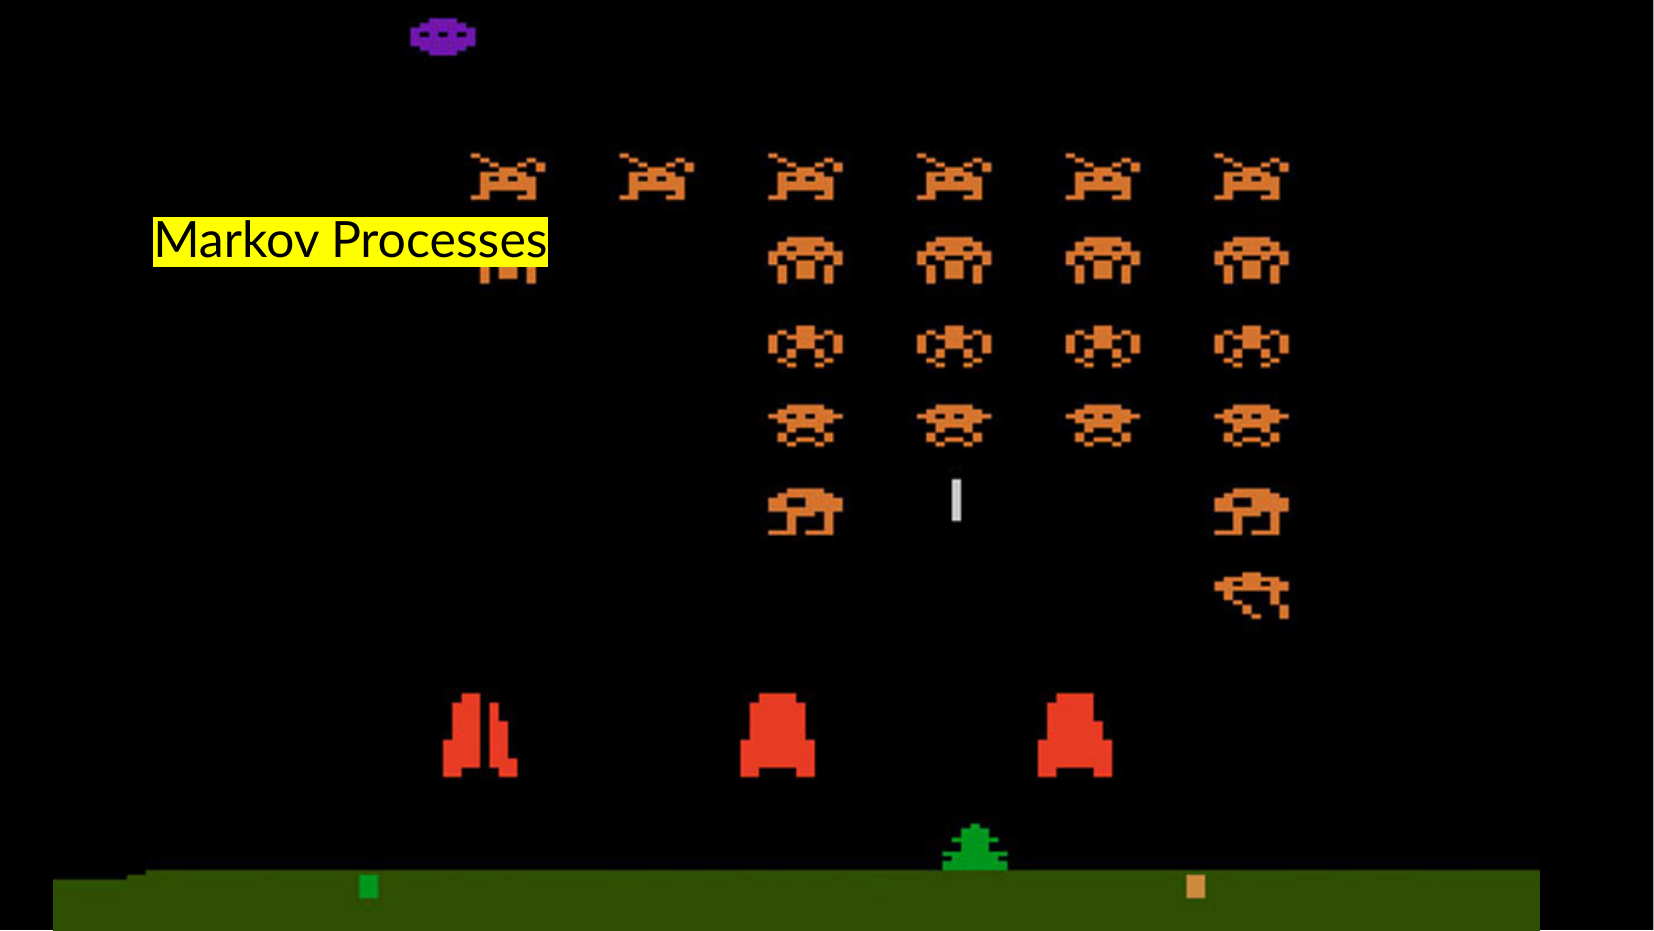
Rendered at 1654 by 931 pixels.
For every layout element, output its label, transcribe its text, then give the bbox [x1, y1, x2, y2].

list Markov Processes [82, 217, 993, 839]
picture [53, 0, 1540, 931]
